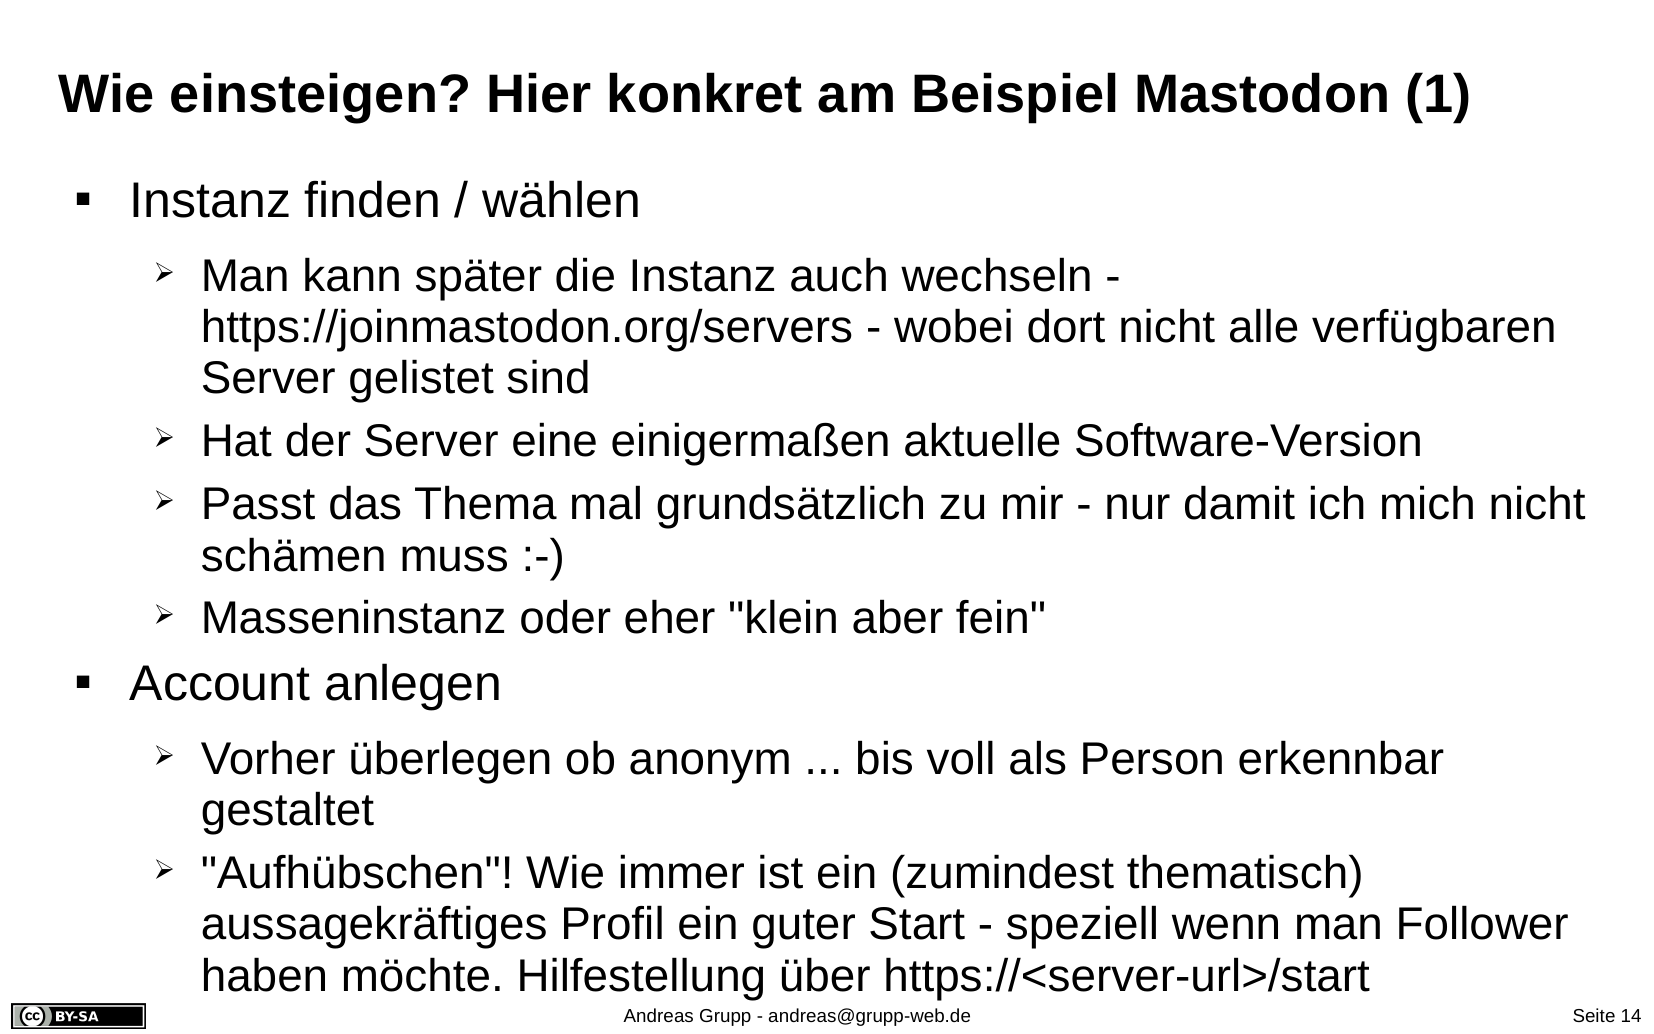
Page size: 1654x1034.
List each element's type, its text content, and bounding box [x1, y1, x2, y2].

picture [11, 1003, 146, 1029]
list Instanz finden / wählen Man kann später die Instanz auch wechseln - https://joinmastodon.org/servers - wobei dort nicht alle verfügbaren Server gelistet sind Hat der Server eine einigermaßen aktuelle Software-Version Passt das Thema mal grundsätzlich zu mir - nur damit ich mich nicht schämen muss :-) Masseninstanz oder eher "klein aber fein" Account anlegen Vorher überlegen ob anonym ... bis voll als Person erkennbar gestaltet "Aufhübschen"! Wie immer ist ein (zumindest thematisch) aussagekräftiges Profil ein guter Start - speziell wenn man Follower haben möchte. Hilfestellung über https://<server-url>/start [59, 172, 1595, 952]
title Wie einsteigen? Hier konkret am Beispiel Mastodon (1) [59, 24, 1625, 165]
